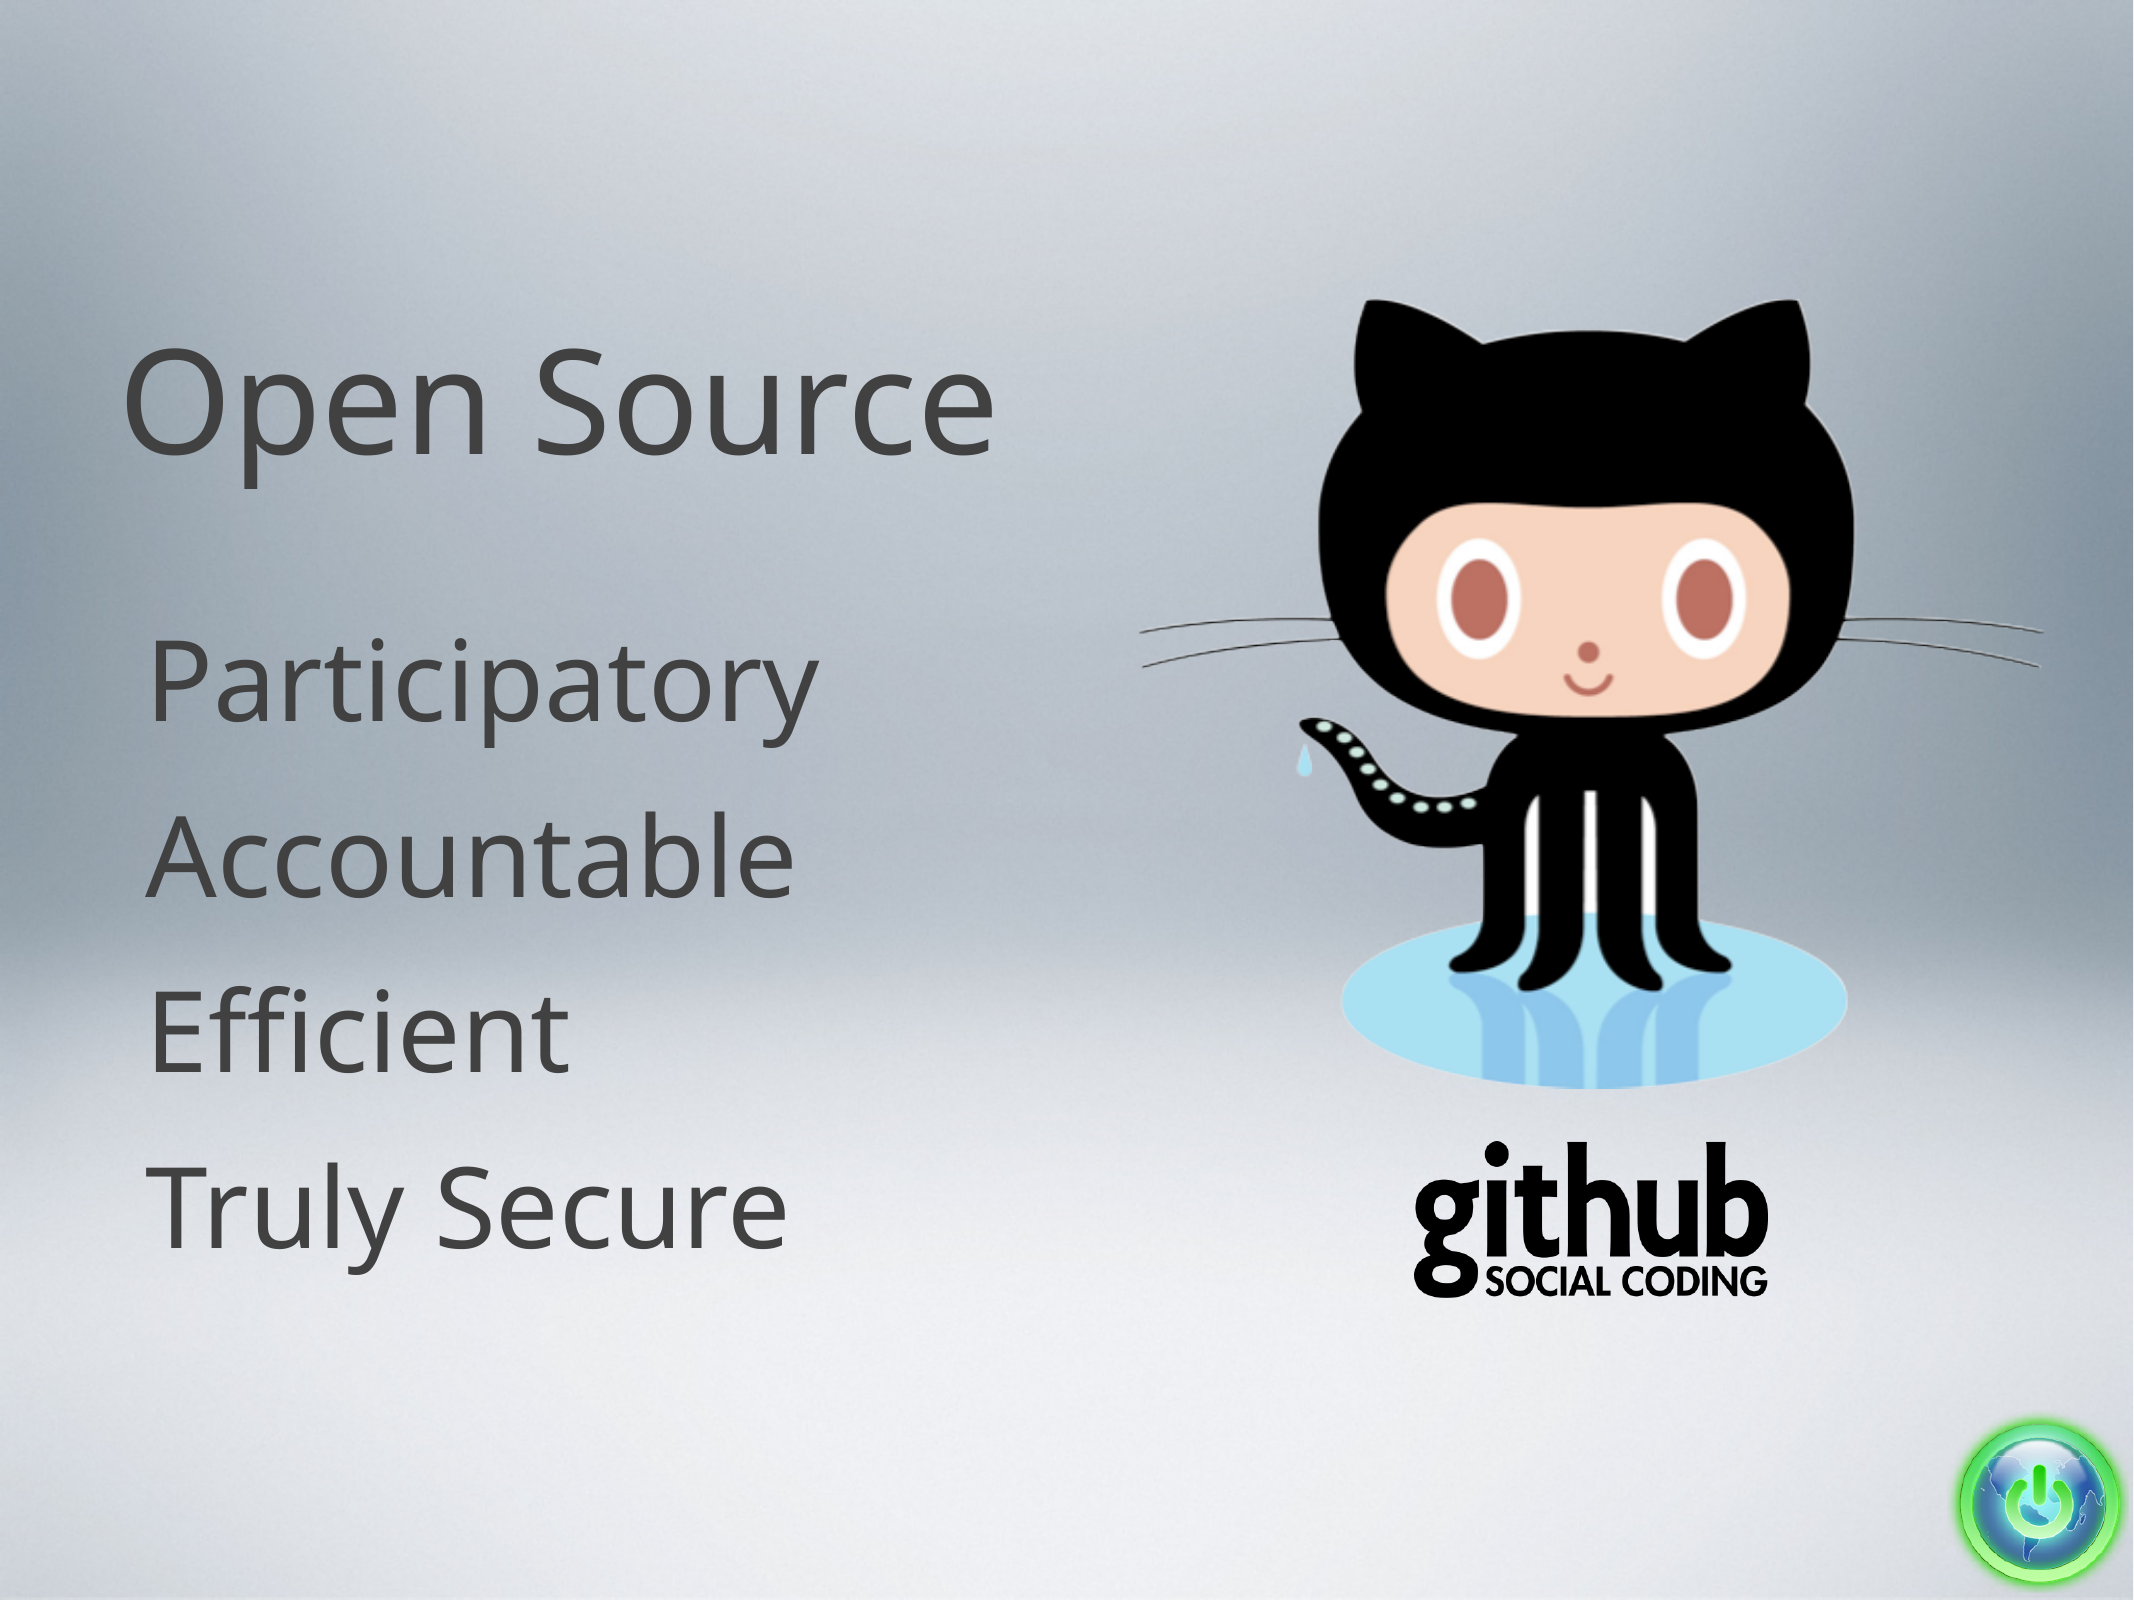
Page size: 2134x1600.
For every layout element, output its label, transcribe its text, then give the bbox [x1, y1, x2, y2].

title Open Source [60, 0, 1059, 490]
picture [0, 0, 2134, 1600]
list Participatory Accountable Efficient Truly Secure [139, 562, 982, 1296]
